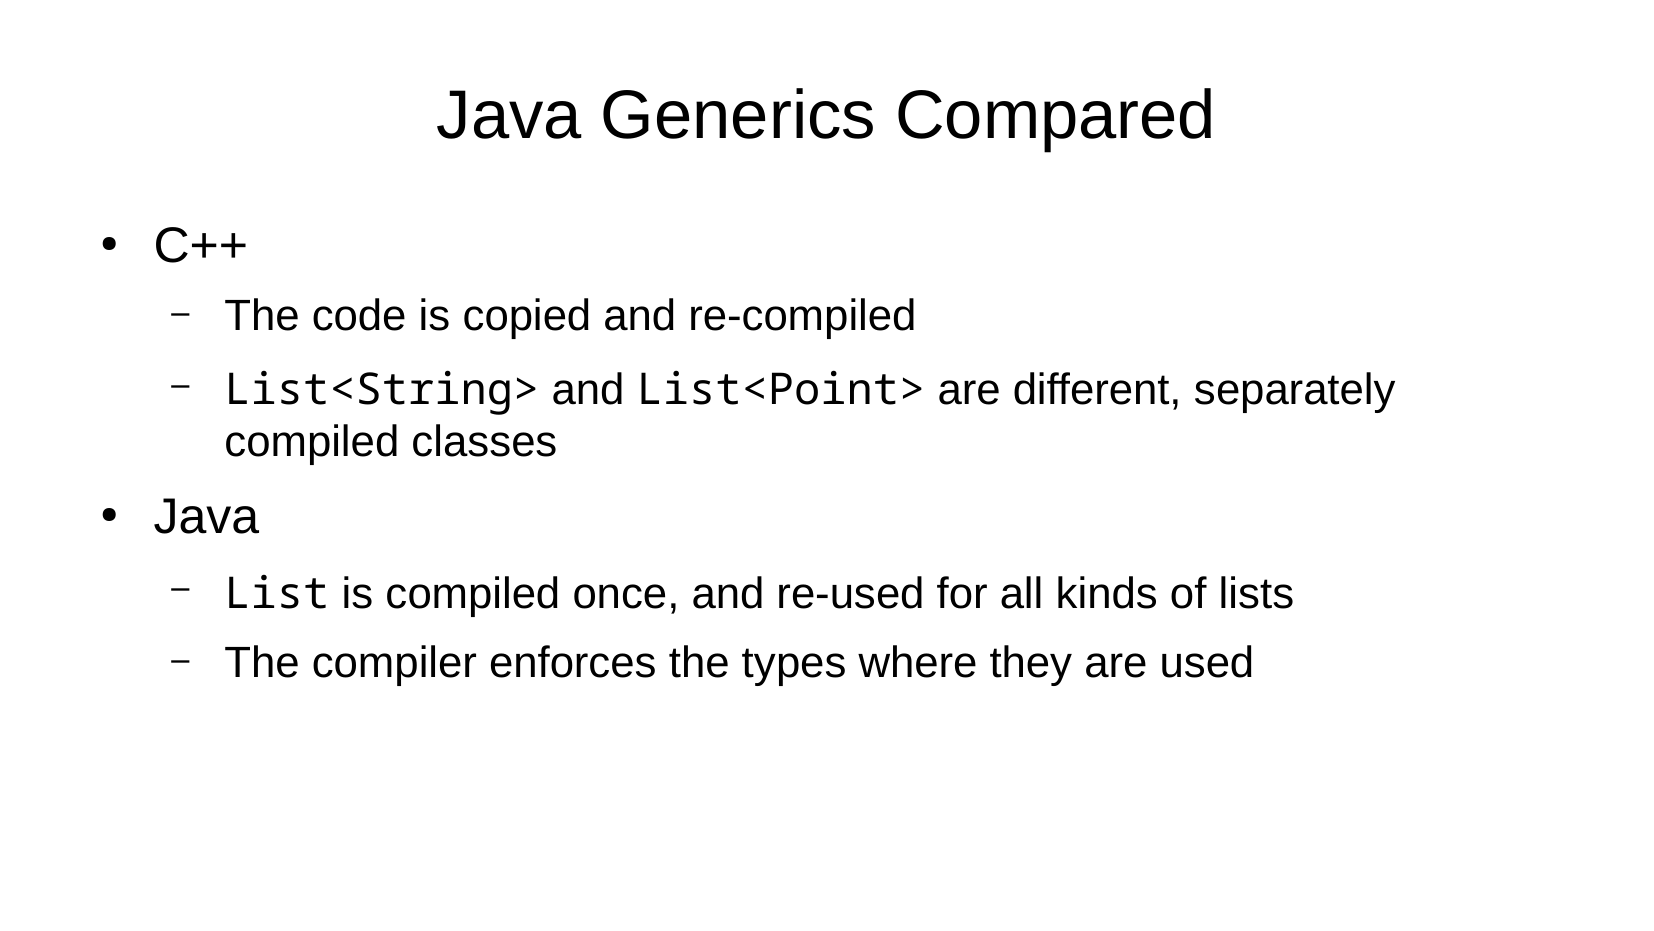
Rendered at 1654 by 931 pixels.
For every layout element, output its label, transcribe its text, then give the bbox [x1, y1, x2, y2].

title Java Generics Compared [82, 37, 1571, 193]
list C++ The code is copied and re-compiled List<String> and List<Point> are different, separately compiled classes Java List is compiled once, and re-used for all kinds of lists The compiler enforces the types where they are used [82, 217, 1571, 758]
